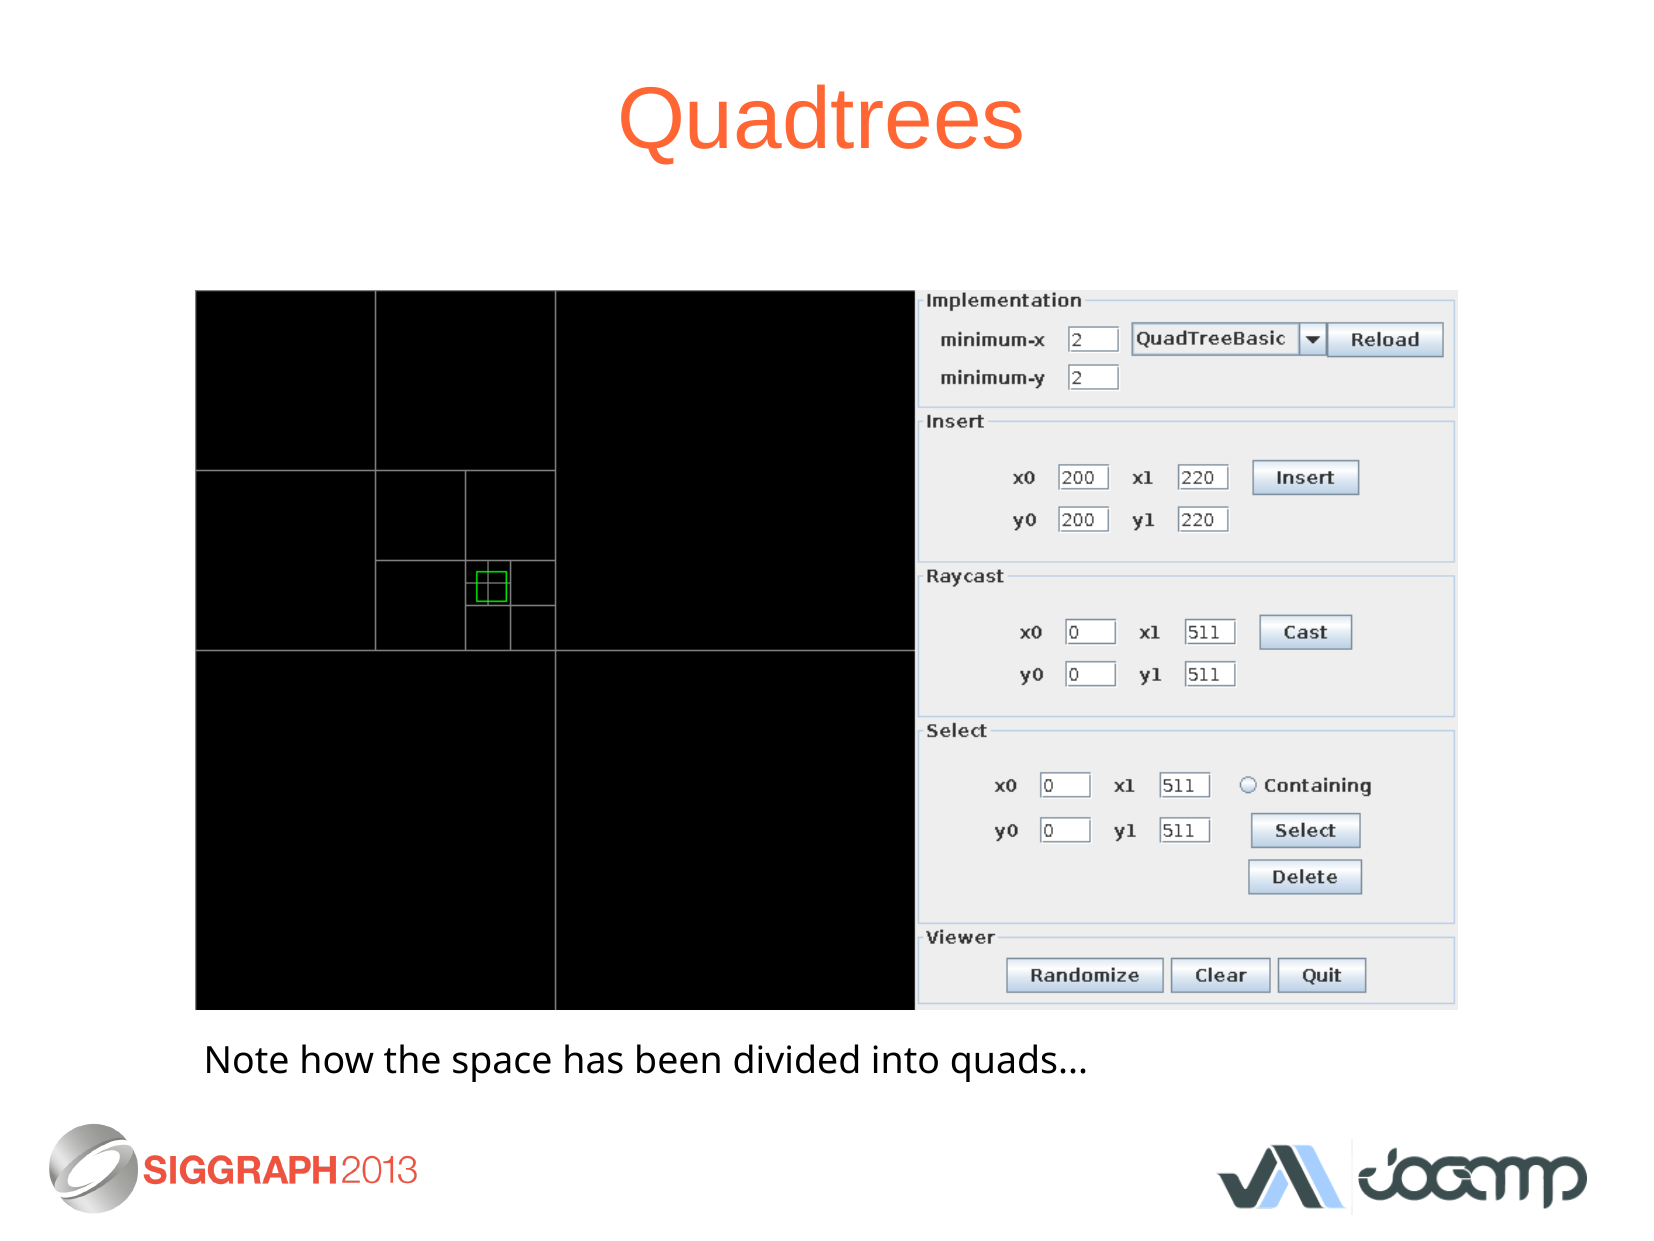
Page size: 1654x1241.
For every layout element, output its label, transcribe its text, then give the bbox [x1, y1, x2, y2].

picture [1215, 1139, 1587, 1215]
picture [195, 290, 1458, 1010]
picture [45, 1122, 421, 1215]
text_box Note how the space has been divided into quads... [188, 1026, 1172, 1085]
title Quadtrees [68, 49, 1576, 188]
